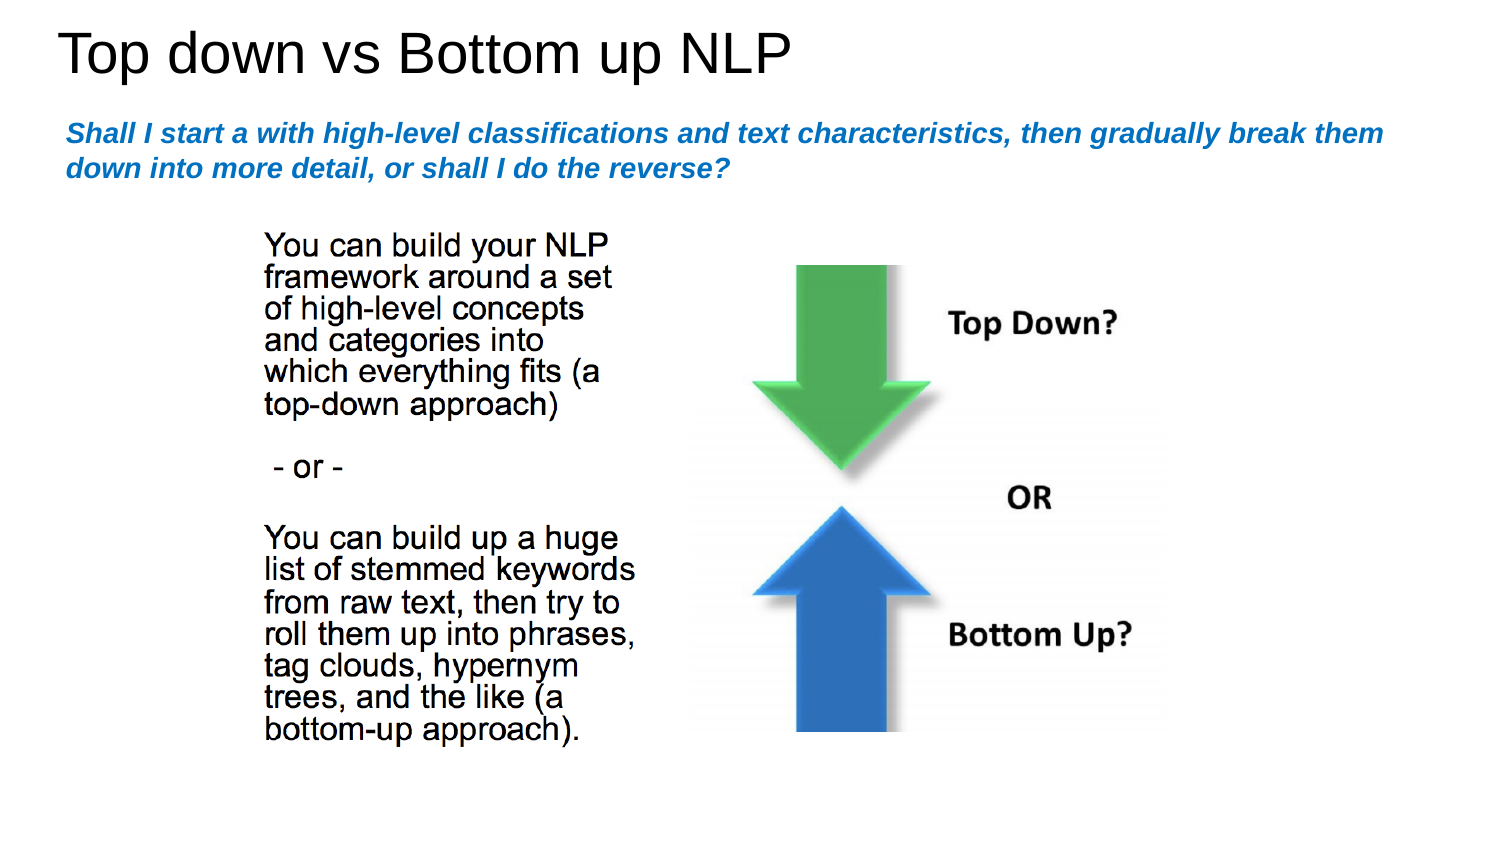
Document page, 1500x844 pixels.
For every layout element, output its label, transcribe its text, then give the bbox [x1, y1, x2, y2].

picture [242, 213, 1166, 763]
title Top down vs Bottom up NLP [41, 0, 1440, 94]
text_box Shall I start a with high-level classifications and text characteristics, then gradually break them down into more detail, or shall I do the reverse? [51, 107, 1449, 844]
